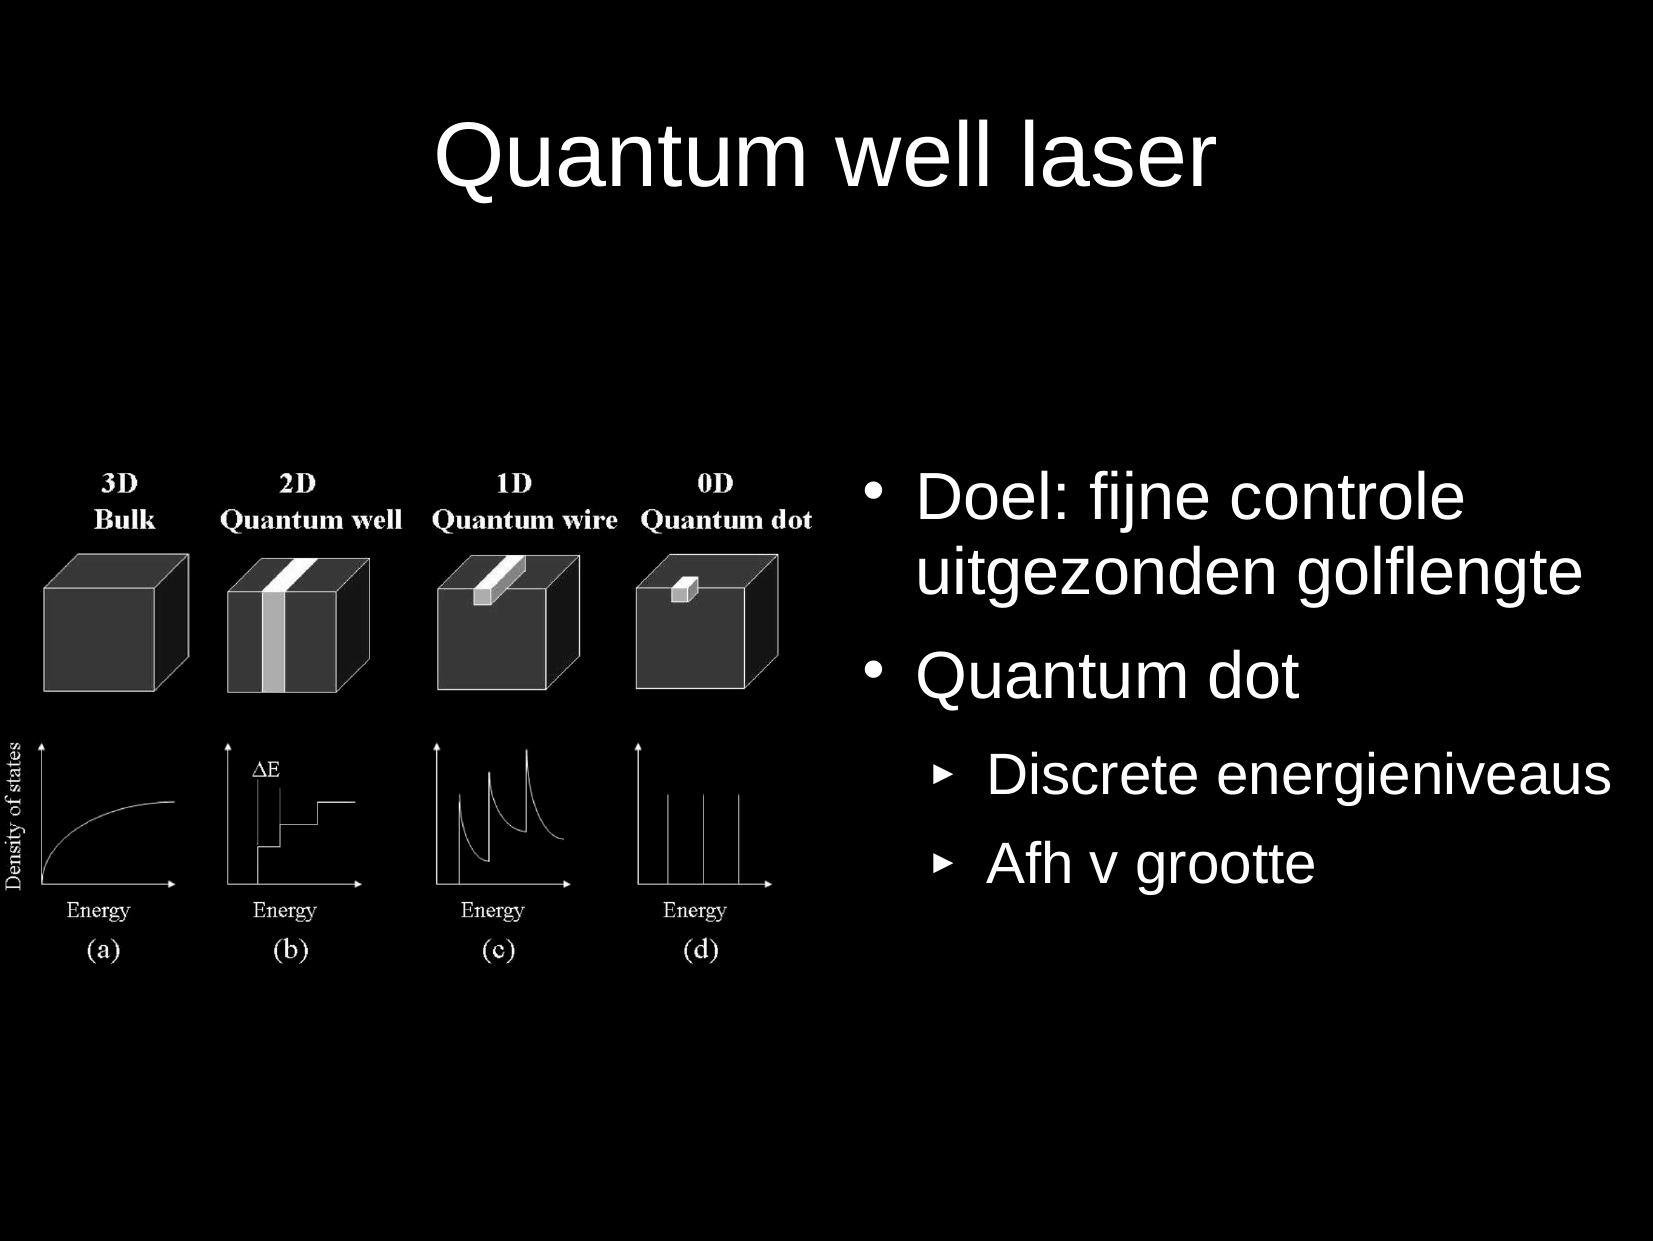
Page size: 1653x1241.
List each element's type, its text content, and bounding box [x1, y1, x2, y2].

picture [1, 464, 826, 976]
title Quantum well laser [82, 49, 1571, 257]
list Doel: fijne controle uitgezonden golflengte Quantum dot Discrete energieniveaus Afh v grootte [844, 455, 1650, 1241]
